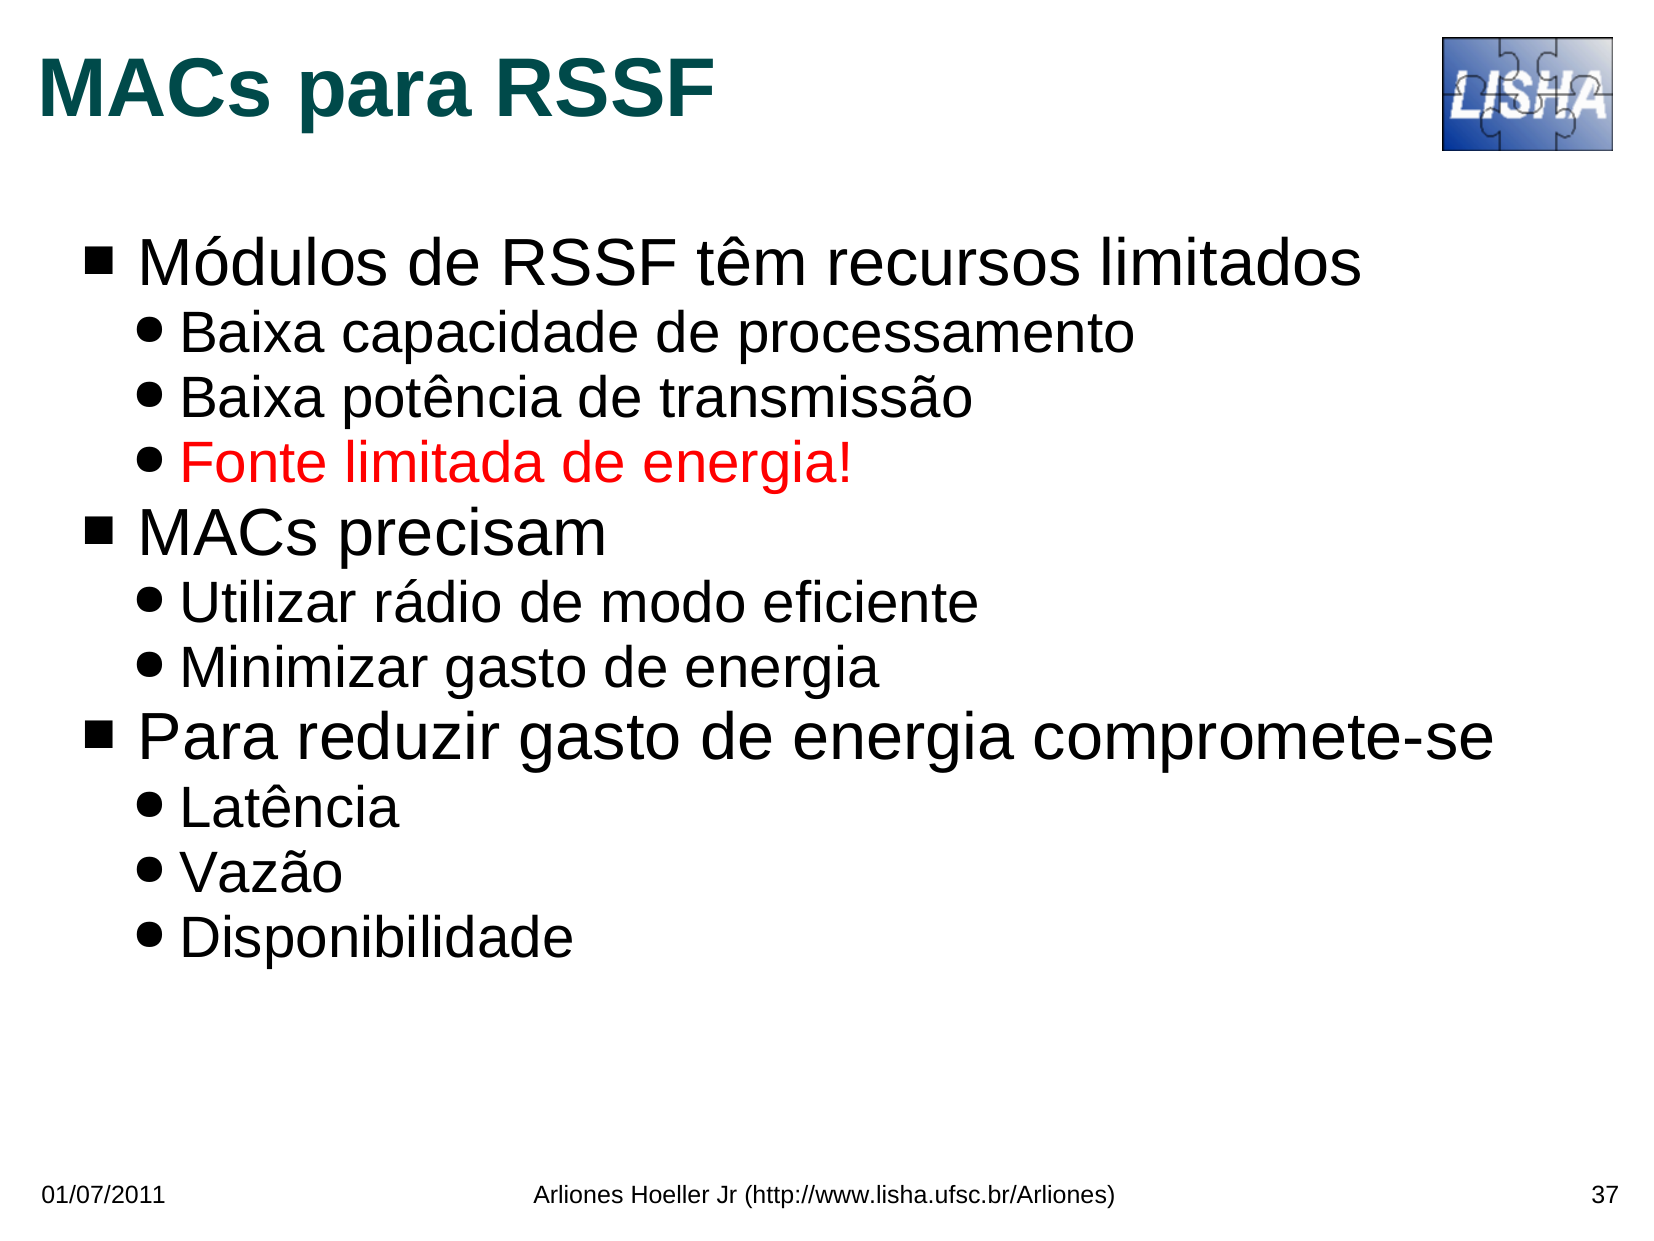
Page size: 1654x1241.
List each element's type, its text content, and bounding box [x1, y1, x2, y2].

title MACs para RSSF [37, 37, 1426, 151]
picture [1442, 37, 1613, 151]
list Módulos de RSSF têm recursos limitados Baixa capacidade de processamento Baixa potência de transmissão Fonte limitada de energia! MACs precisam Utilizar rádio de modo eficiente Minimizar gasto de energia Para reduzir gasto de energia compromete-se Latência Vazão Disponibilidade [37, 225, 1613, 1163]
